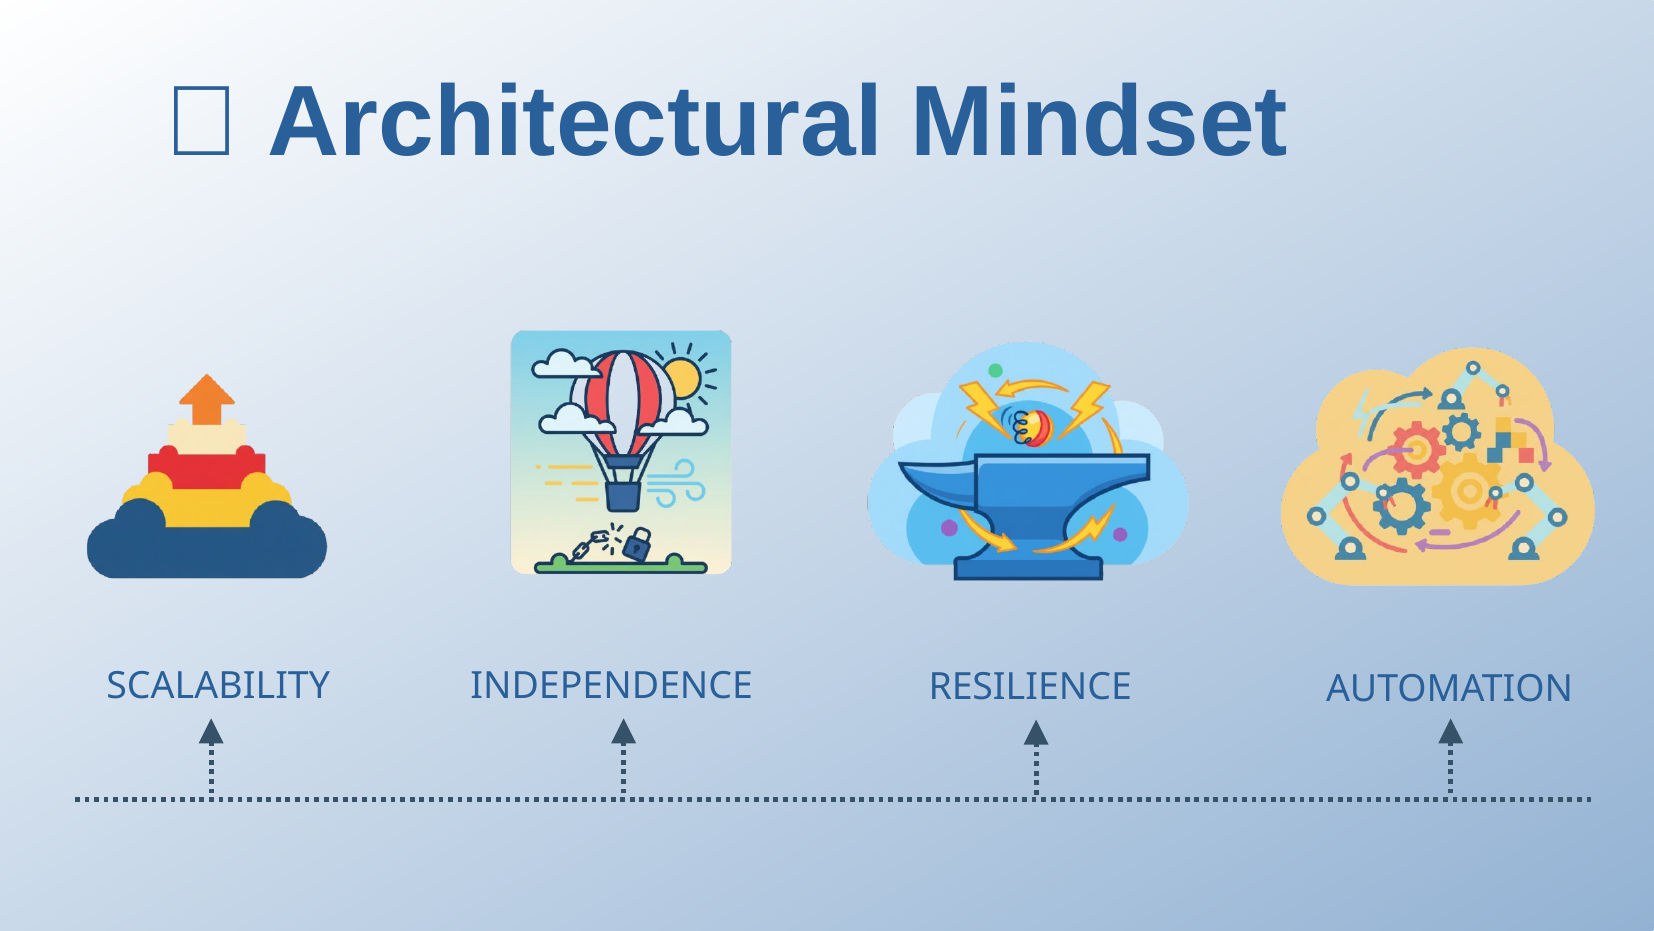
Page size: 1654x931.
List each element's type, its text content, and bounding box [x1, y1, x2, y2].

text_box AUTOMATION [1280, 653, 1619, 762]
text_box 📐 Architectural Mindset [149, 57, 1463, 255]
picture [856, 294, 1200, 639]
picture [6, 275, 407, 676]
text_box SCALABILITY [61, 651, 376, 773]
text_box INDEPENDENCE [424, 651, 800, 760]
text_box RESILIENCE [880, 651, 1181, 720]
picture [454, 288, 788, 622]
picture [1243, 272, 1632, 660]
